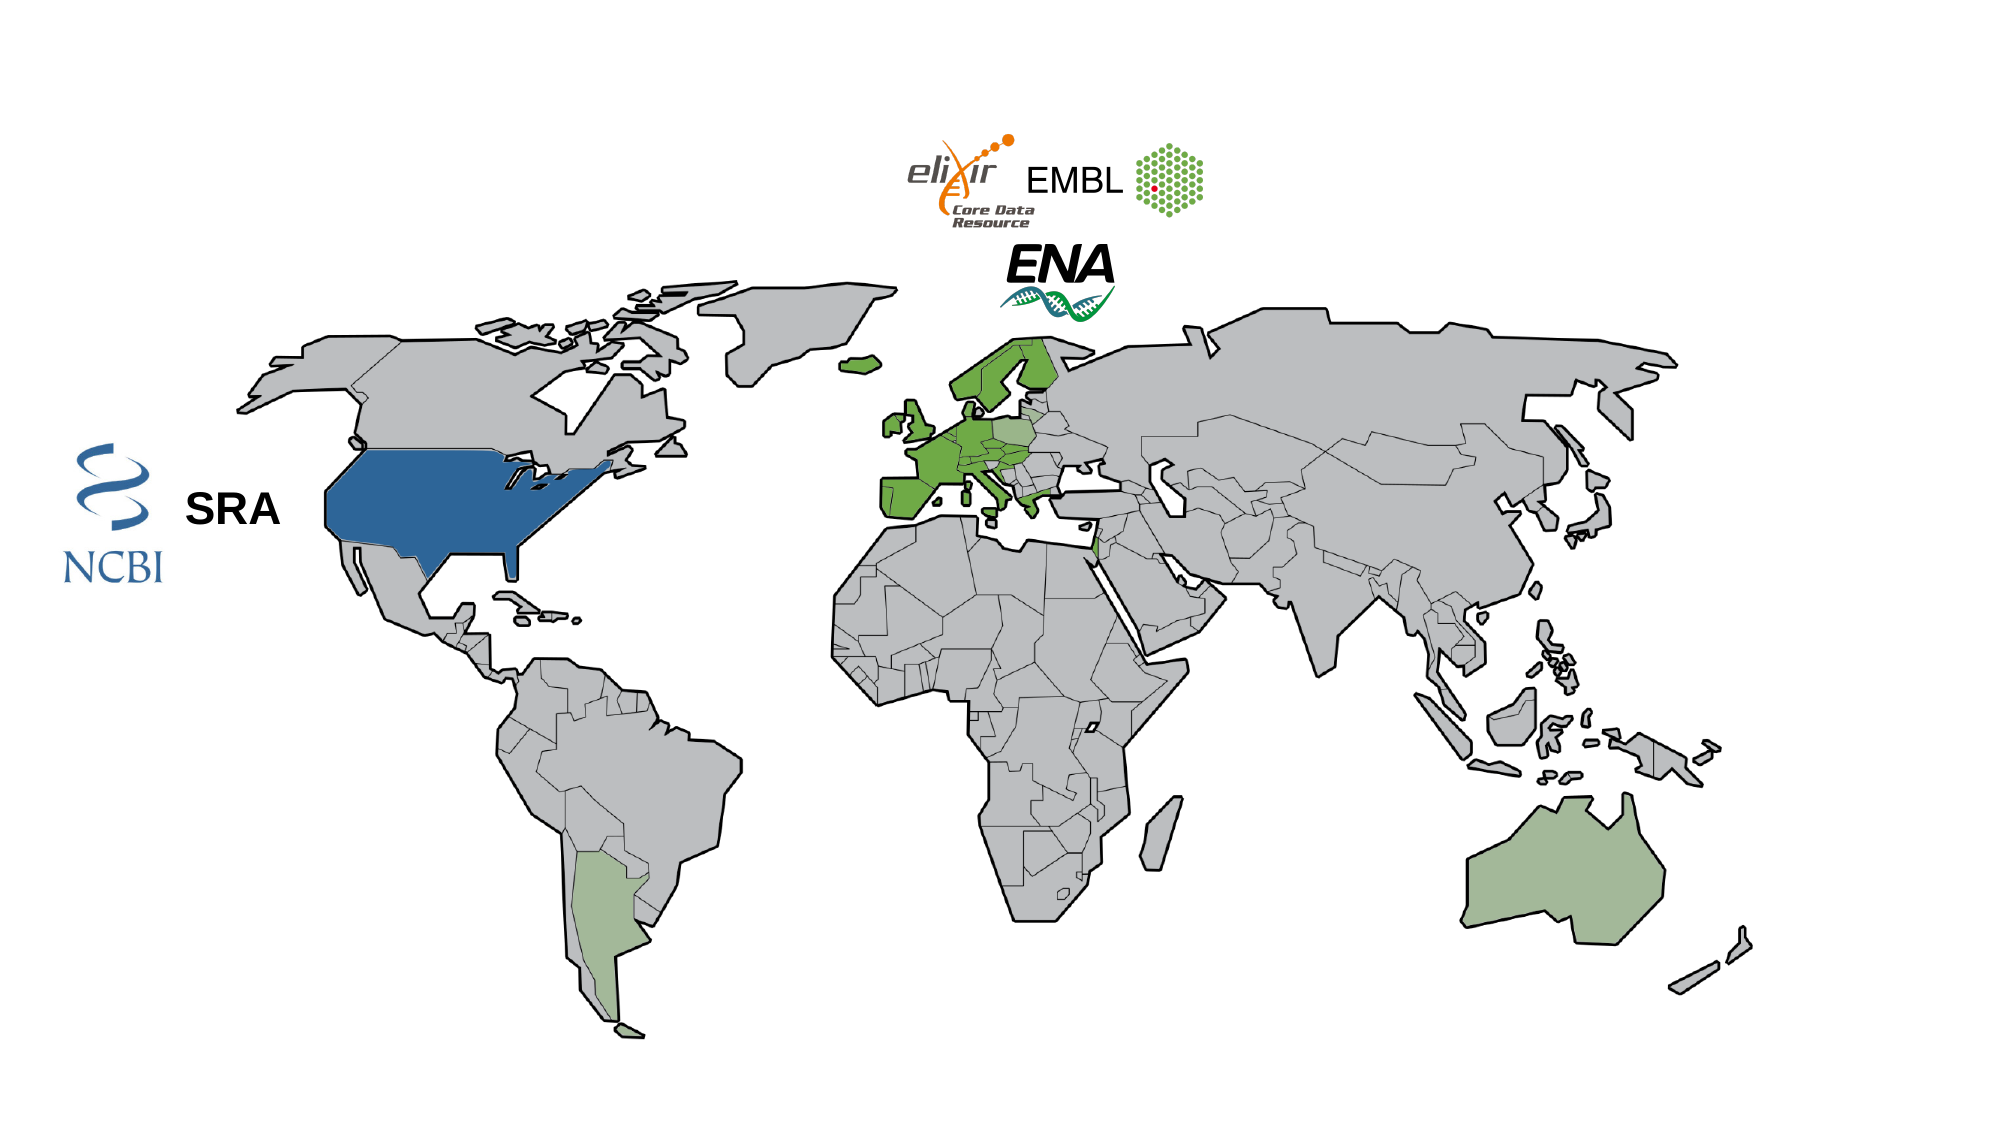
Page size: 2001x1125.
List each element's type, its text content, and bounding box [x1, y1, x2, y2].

picture [902, 129, 1205, 231]
text_box SRA [170, 471, 331, 538]
picture [182, 244, 1772, 1100]
picture [47, 436, 178, 589]
